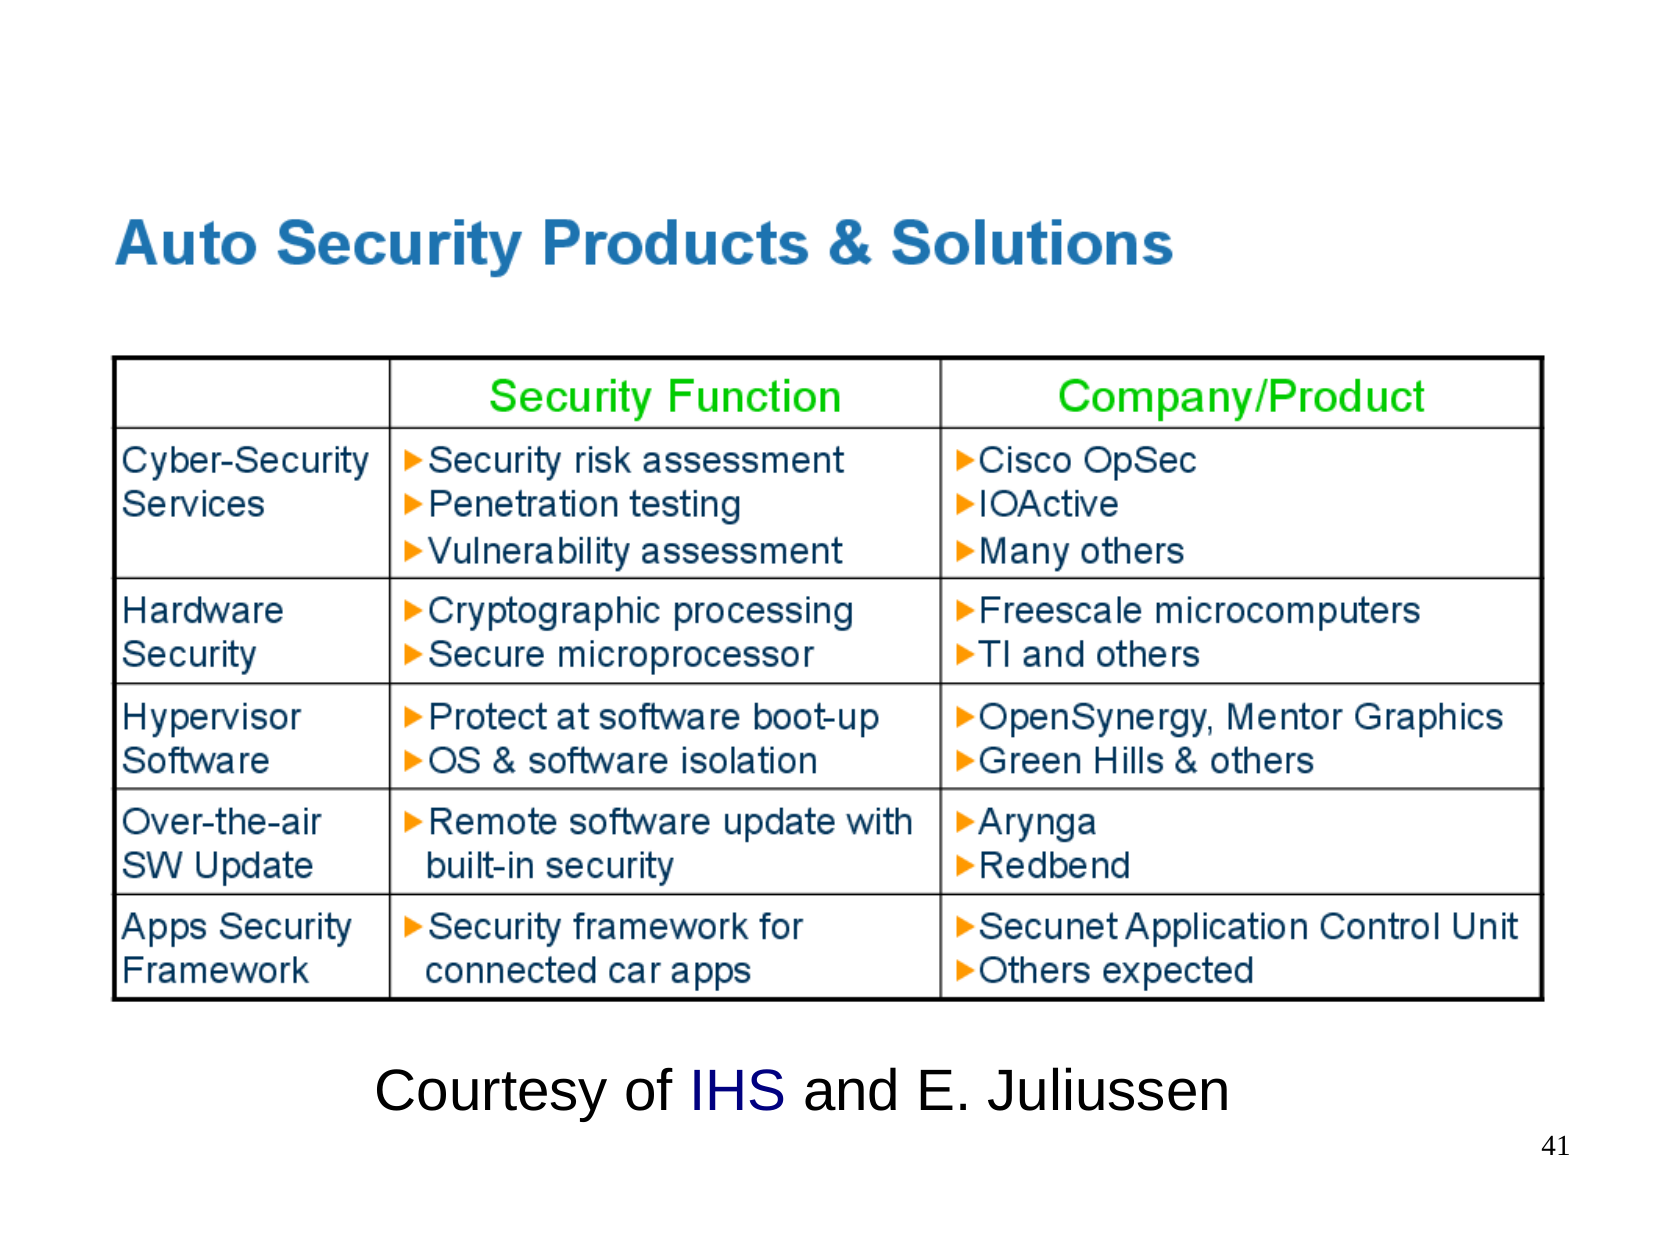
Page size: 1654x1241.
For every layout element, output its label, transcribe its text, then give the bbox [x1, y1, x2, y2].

text_box Courtesy of IHS and E. Juliussen [360, 1050, 1247, 1130]
picture [103, 207, 1562, 1038]
